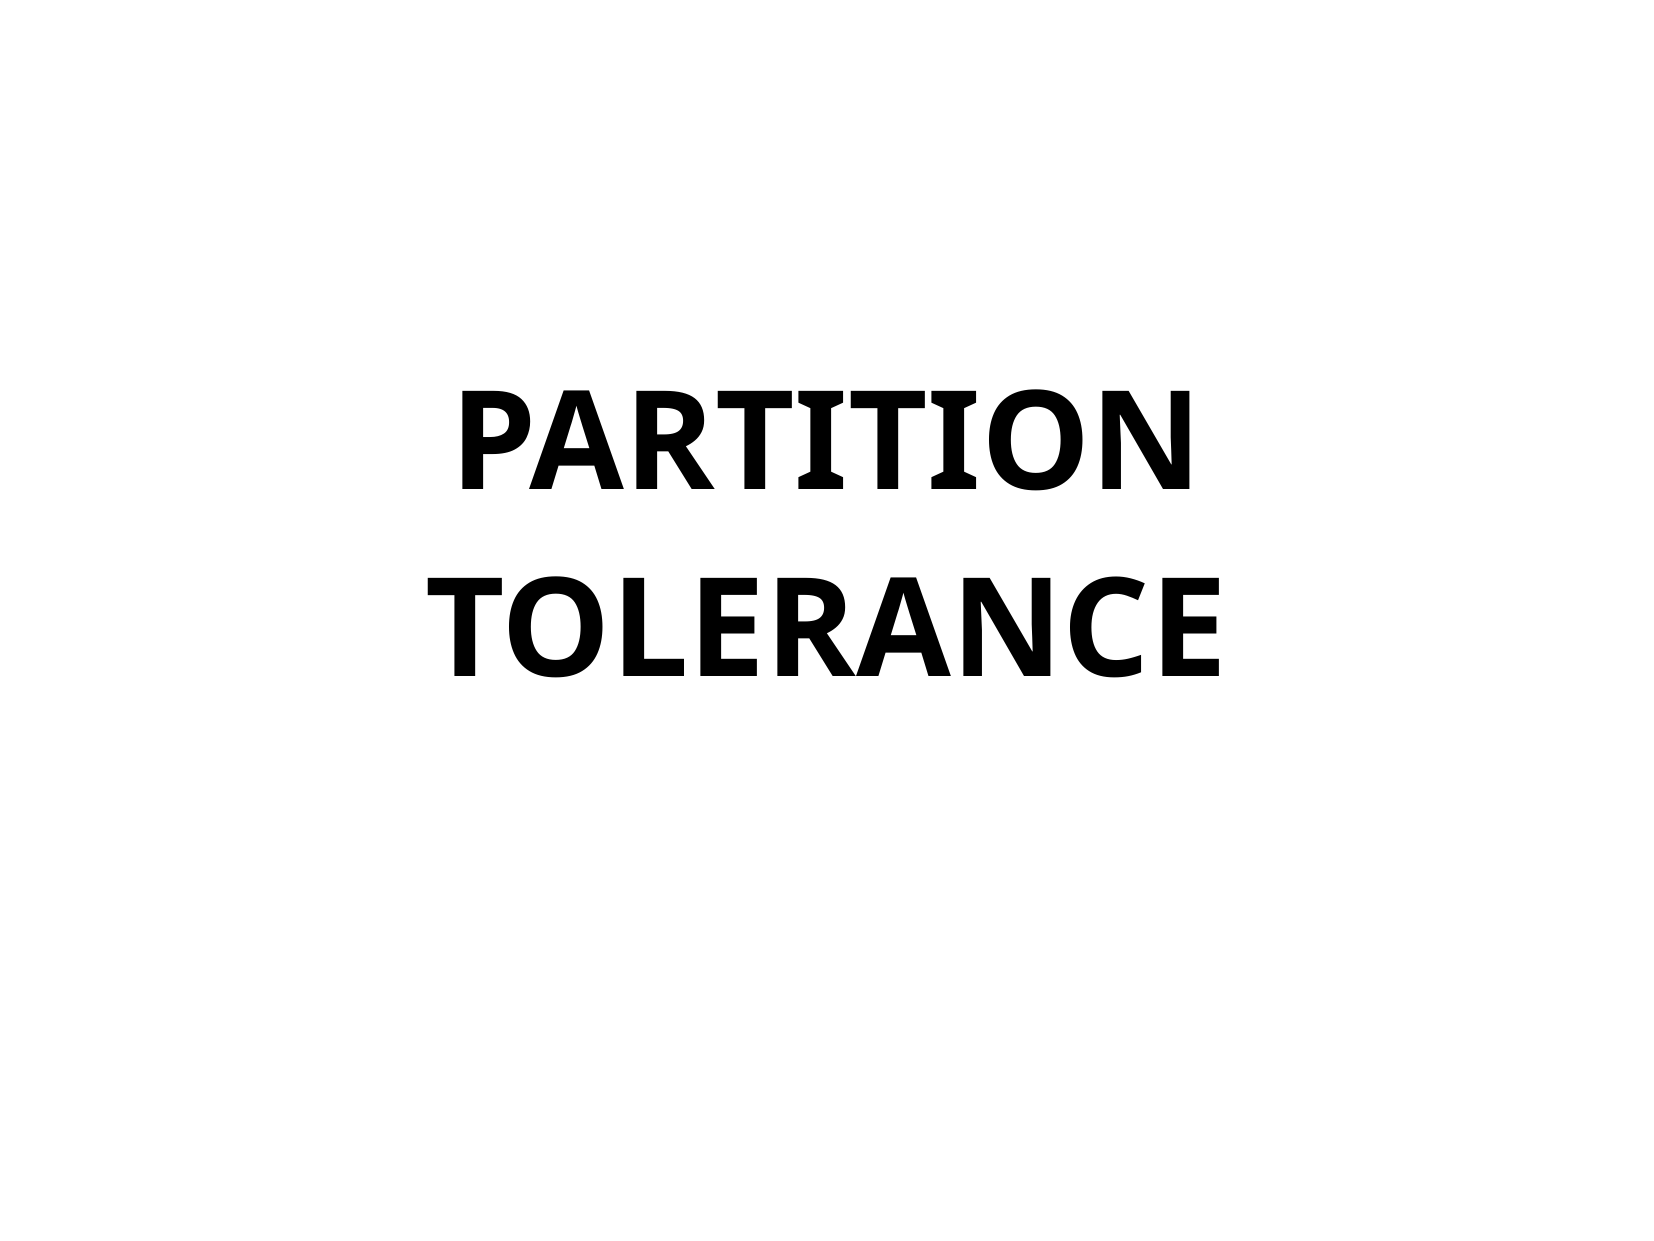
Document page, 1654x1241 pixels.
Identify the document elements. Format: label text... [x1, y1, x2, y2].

subtitle PARTITION TOLERANCE [82, 49, 1571, 1010]
